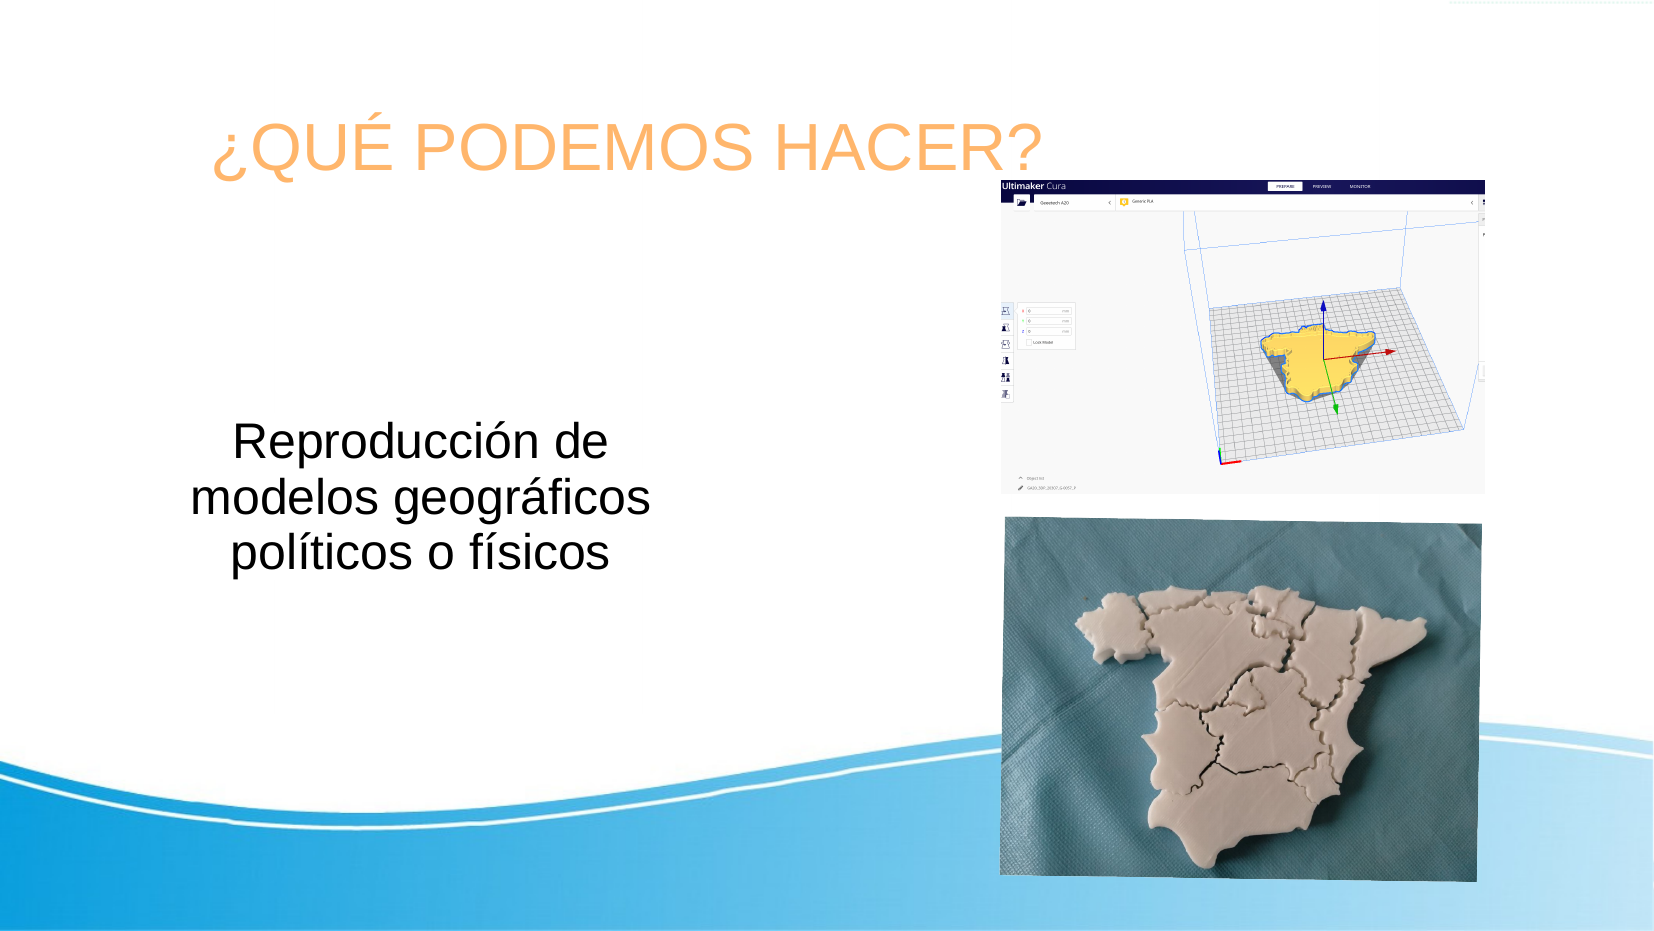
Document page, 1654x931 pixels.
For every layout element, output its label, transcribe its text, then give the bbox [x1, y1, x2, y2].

text_box ¿QUÉ PODEMOS HACER? [195, 102, 1485, 193]
picture [0, 0, 1654, 931]
subtitle Reproducción de modelos geográficos políticos o físicos [127, 217, 680, 832]
